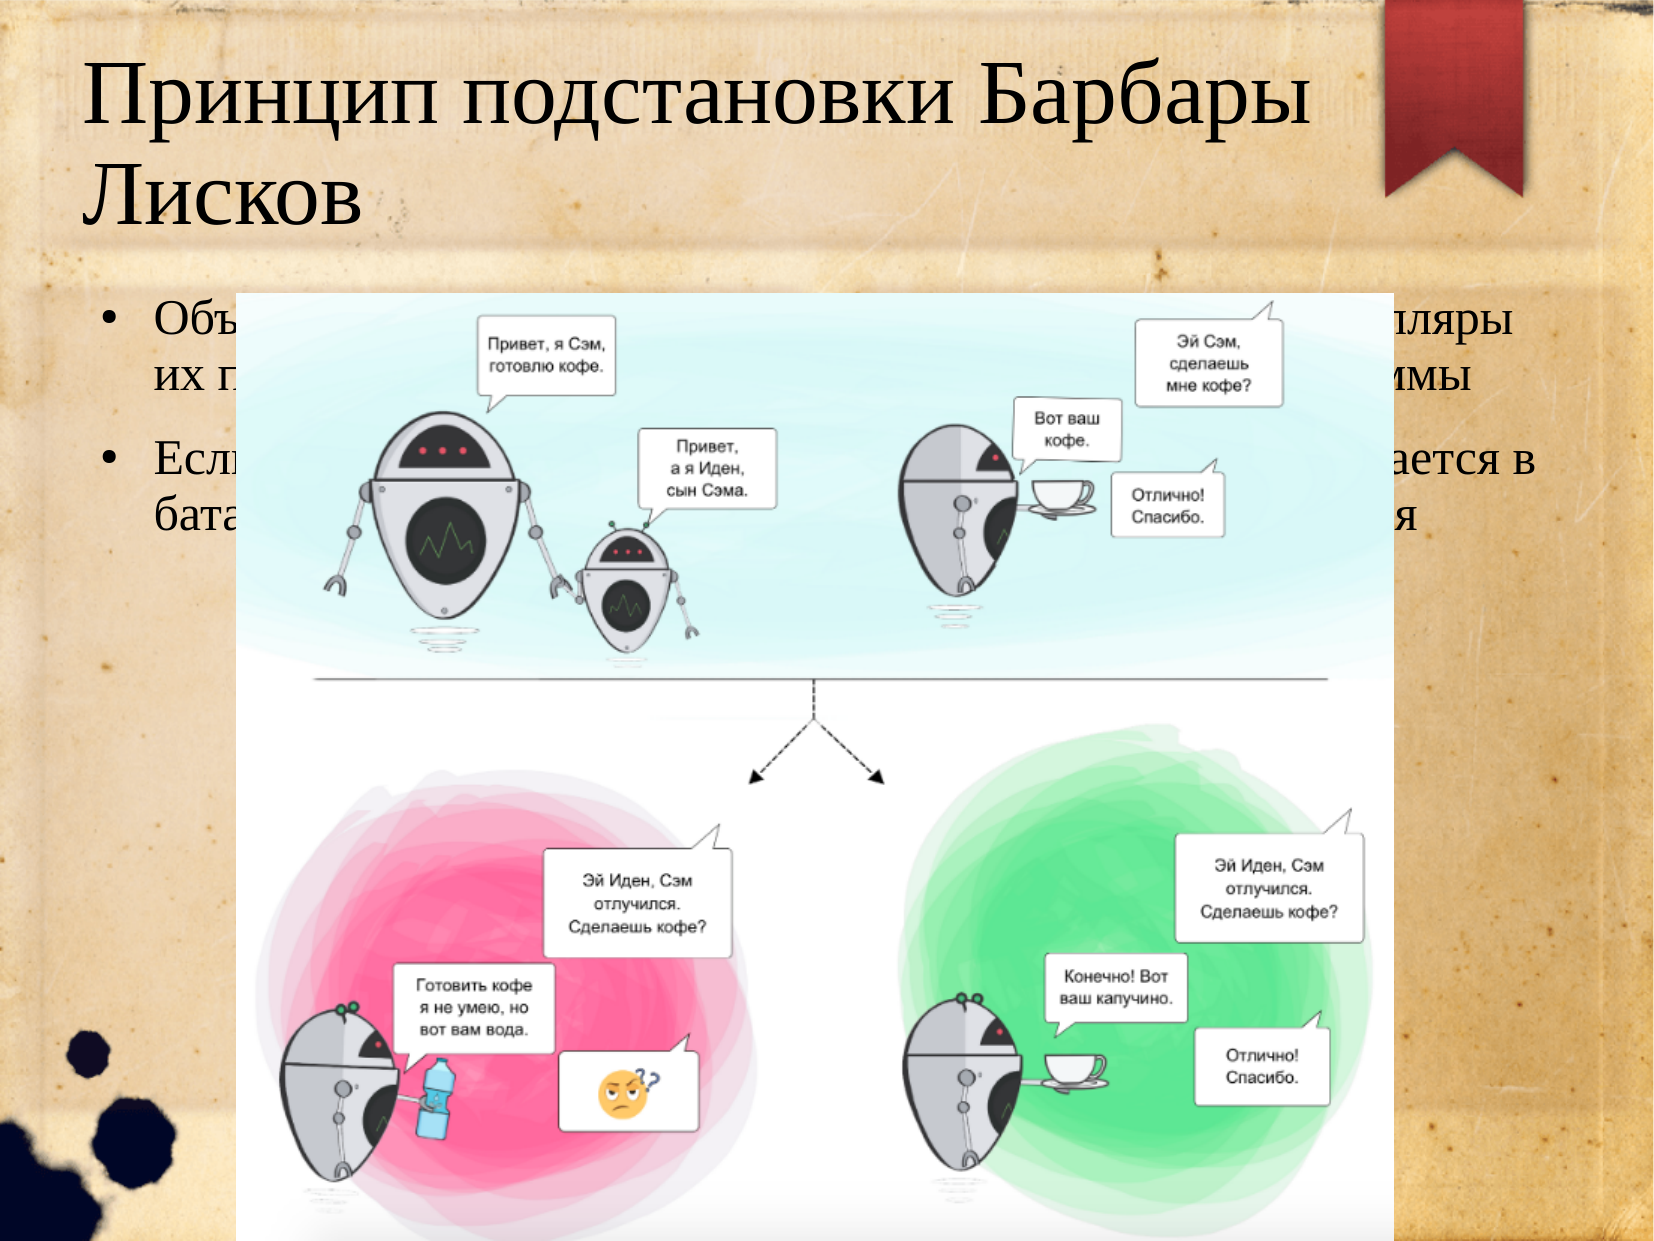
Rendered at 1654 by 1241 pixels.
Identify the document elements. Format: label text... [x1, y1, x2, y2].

picture [0, 0, 1654, 1241]
list Объекты в программах должны быть заменяемы на экземпляры их подтипов без нарушения правильности работы программы Если нечто выглядит как утка и крякает как утка, но нуждается в батарейках — вероятно, выбрана неправильная абстракция [82, 290, 1538, 1010]
title Принцип подстановки Барбары Лисков [82, 40, 1347, 245]
